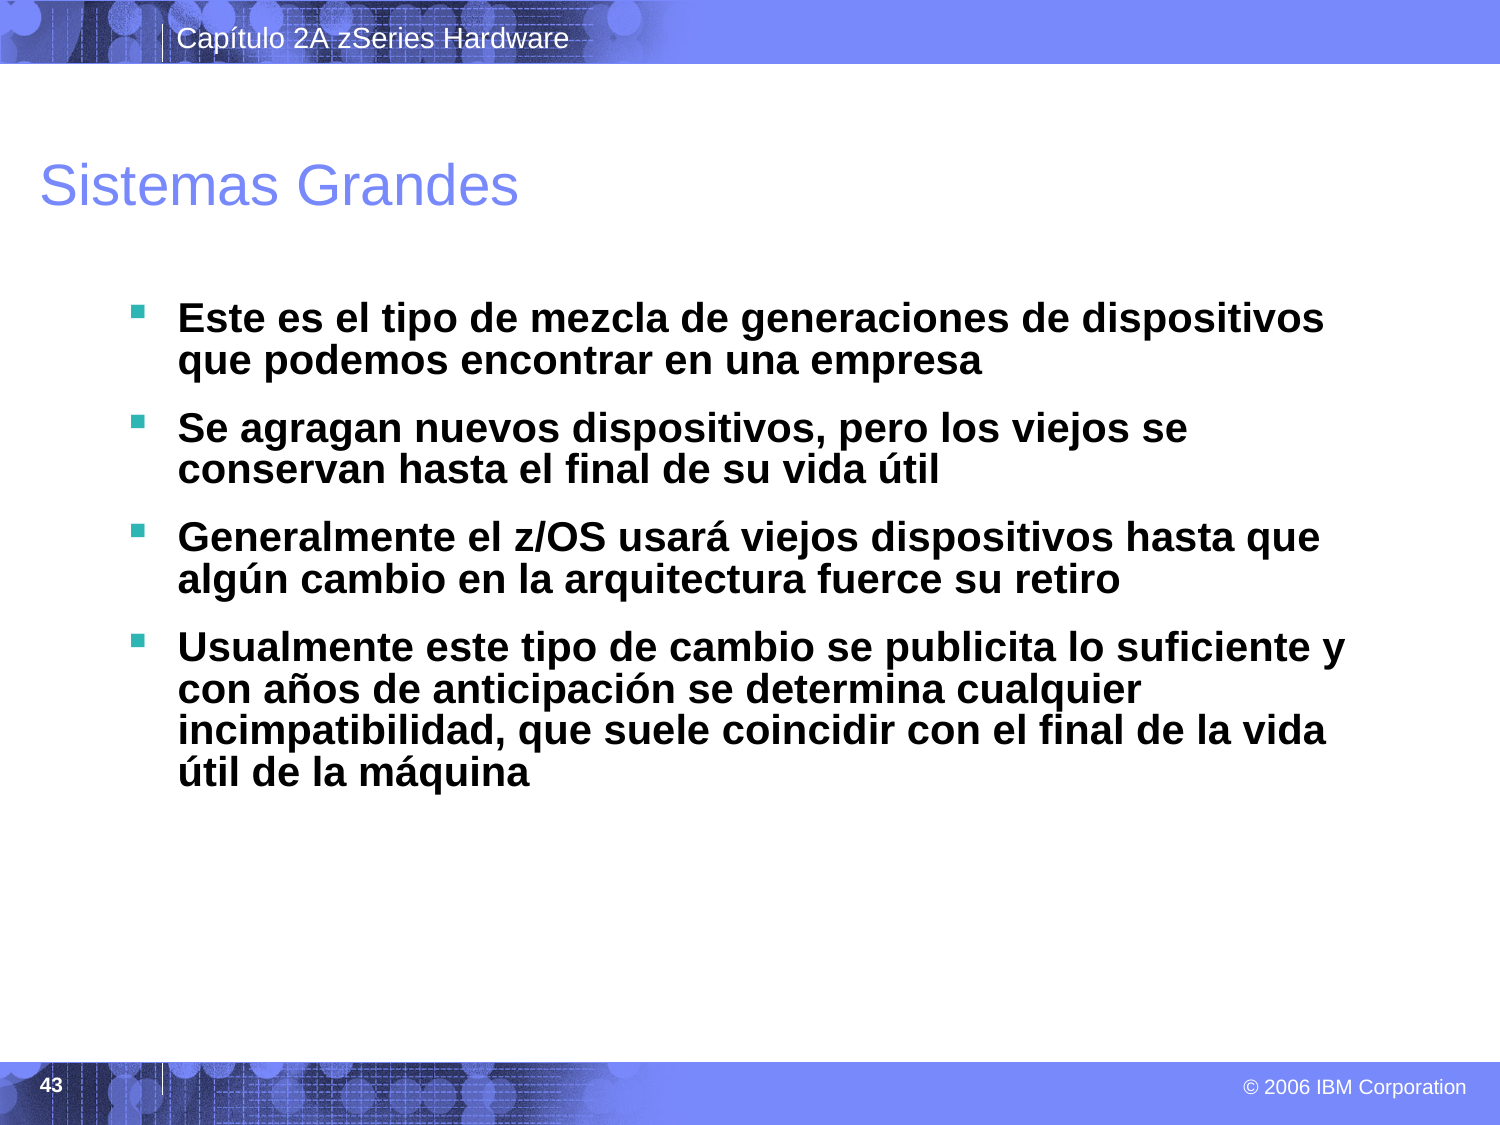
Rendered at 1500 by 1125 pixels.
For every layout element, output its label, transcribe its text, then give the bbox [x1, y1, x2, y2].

title Sistemas Grandes [25, 142, 1378, 225]
list Este es el tipo de mezcla de generaciones de dispositivos que podemos encontrar en una empresa Se agragan nuevos dispositivos, pero los viejos se conservan hasta el final de su vida útil Generalmente el z/OS usará viejos dispositivos hasta que algún cambio en la arquitectura fuerce su retiro Usualmente este tipo de cambio se publicita lo suficiente y con años de anticipación se determina cualquier incimpatibilidad, que suele coincidir con el final de la vida útil de la máquina [112, 291, 1388, 932]
picture [1, 1, 1500, 63]
picture [0, 1063, 1500, 1125]
